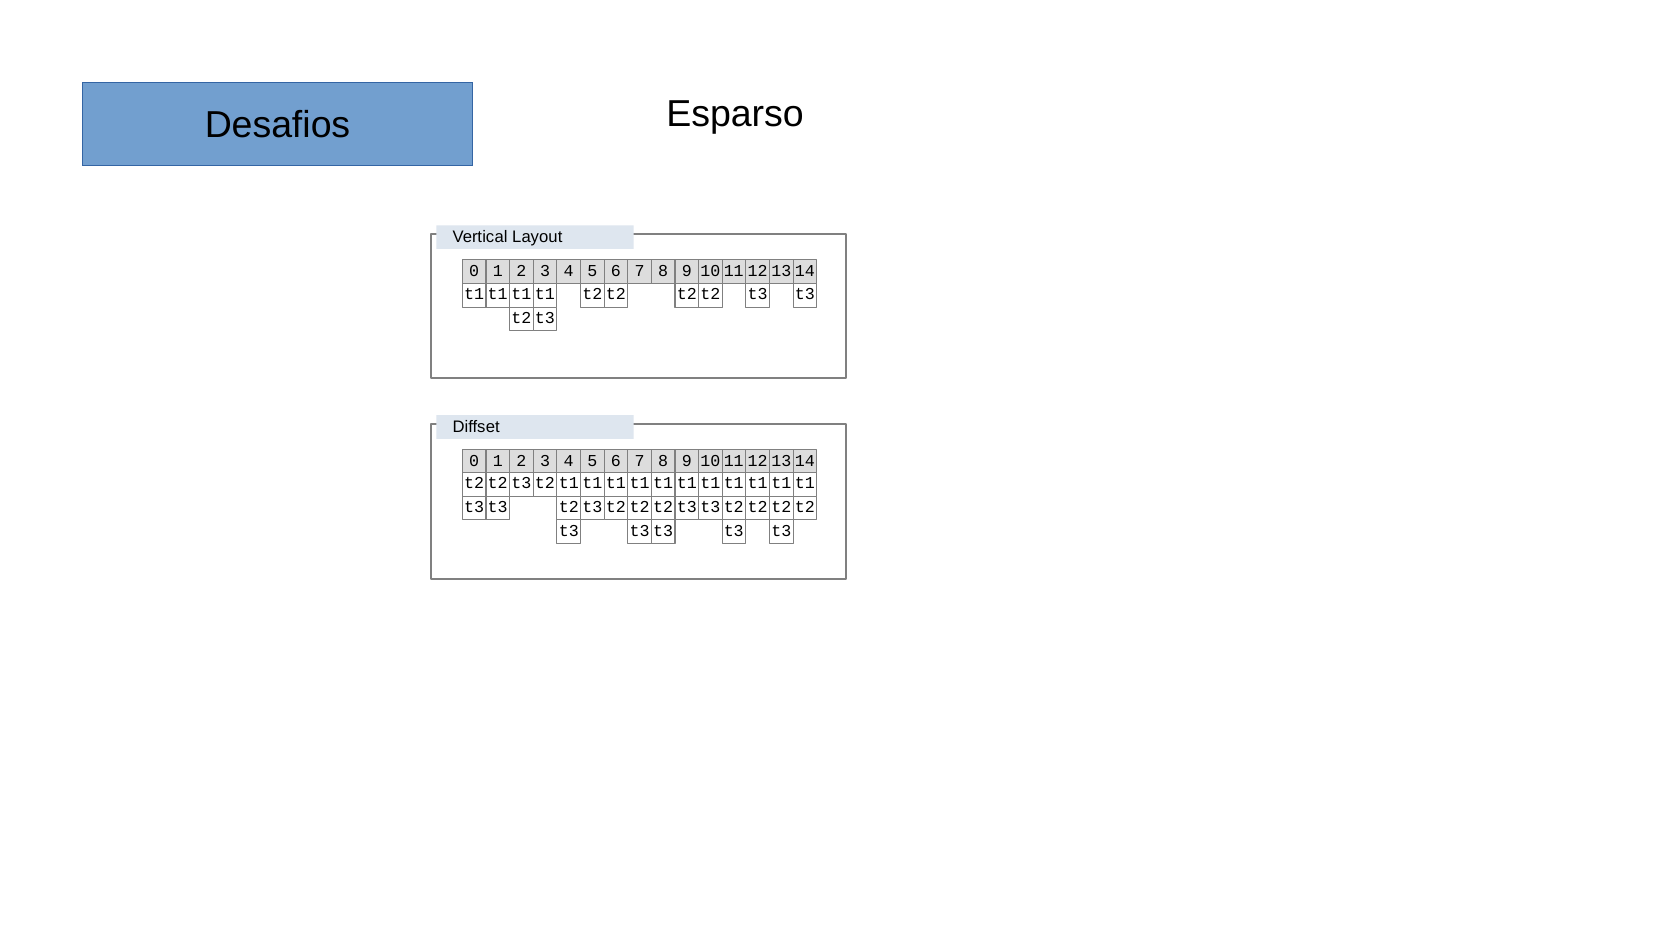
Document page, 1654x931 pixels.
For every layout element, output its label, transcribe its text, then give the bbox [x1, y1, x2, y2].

text_box Esparso [651, 84, 827, 142]
text_box t1 [604, 472, 627, 496]
text_box t2 [722, 496, 745, 519]
text_box t2 [769, 496, 793, 519]
text_box t2 [462, 472, 486, 496]
text_box t3 [533, 307, 557, 331]
text_box t1 [509, 283, 533, 307]
text_box 4 [556, 449, 580, 472]
text_box 12 [745, 259, 769, 283]
text_box 1 [486, 259, 509, 283]
text_box 8 [651, 449, 675, 472]
text_box t1 [580, 472, 604, 496]
text_box 2 [509, 259, 533, 283]
text_box [431, 423, 847, 579]
text_box t2 [745, 496, 769, 520]
text_box t1 [769, 472, 793, 496]
text_box t1 [556, 472, 580, 496]
text_box t2 [580, 283, 604, 308]
text_box 8 [651, 259, 675, 284]
text_box Desafios [82, 82, 473, 166]
text_box t1 [533, 283, 557, 307]
text_box 7 [627, 259, 651, 284]
text_box Diffset [436, 415, 634, 439]
text_box 2 [509, 449, 533, 472]
text_box Vertical Layout [436, 225, 634, 249]
text_box t2 [675, 283, 698, 308]
text_box t2 [698, 283, 723, 308]
text_box t3 [769, 519, 794, 544]
text_box t3 [745, 283, 770, 308]
text_box t3 [793, 283, 817, 308]
text_box t3 [509, 472, 533, 497]
text_box t3 [722, 519, 746, 544]
text_box 1 [486, 449, 509, 472]
text_box t1 [651, 472, 675, 496]
text_box 0 [462, 449, 486, 472]
text_box t2 [793, 496, 817, 520]
text_box t3 [627, 519, 651, 544]
text_box t3 [581, 496, 604, 520]
text_box t3 [675, 496, 698, 520]
text_box 13 [769, 259, 793, 284]
text_box t3 [462, 496, 486, 520]
text_box 13 [769, 449, 793, 472]
text_box t1 [462, 283, 486, 308]
text_box t3 [651, 519, 676, 544]
text_box 7 [627, 449, 651, 472]
text_box 6 [604, 449, 627, 472]
text_box 4 [556, 259, 580, 284]
text_box 9 [675, 259, 698, 283]
text_box 6 [604, 259, 627, 283]
text_box 10 [698, 259, 722, 283]
text_box 14 [793, 449, 817, 472]
text_box t2 [533, 472, 556, 497]
text_box t2 [651, 496, 675, 519]
text_box [431, 233, 847, 379]
text_box 5 [580, 259, 604, 283]
text_box 14 [793, 259, 817, 283]
text_box 10 [698, 449, 722, 472]
text_box t3 [556, 519, 581, 544]
text_box 0 [462, 259, 486, 283]
text_box t3 [698, 496, 722, 520]
text_box t1 [793, 472, 817, 496]
text_box 11 [722, 449, 745, 472]
text_box 9 [675, 449, 698, 472]
text_box t1 [745, 472, 769, 496]
text_box 3 [533, 259, 556, 283]
text_box 11 [722, 259, 745, 284]
text_box 3 [533, 449, 556, 472]
text_box 5 [580, 449, 604, 472]
text_box t1 [722, 472, 745, 496]
text_box t3 [486, 496, 510, 520]
text_box t2 [486, 472, 509, 496]
text_box t1 [675, 472, 698, 496]
text_box t2 [509, 307, 533, 331]
text_box t2 [604, 283, 628, 308]
text_box t1 [627, 472, 651, 496]
text_box 12 [745, 449, 769, 472]
text_box t1 [486, 283, 509, 308]
text_box t2 [556, 496, 581, 519]
text_box t1 [698, 472, 722, 496]
text_box t2 [627, 496, 651, 519]
text_box t2 [604, 496, 627, 520]
